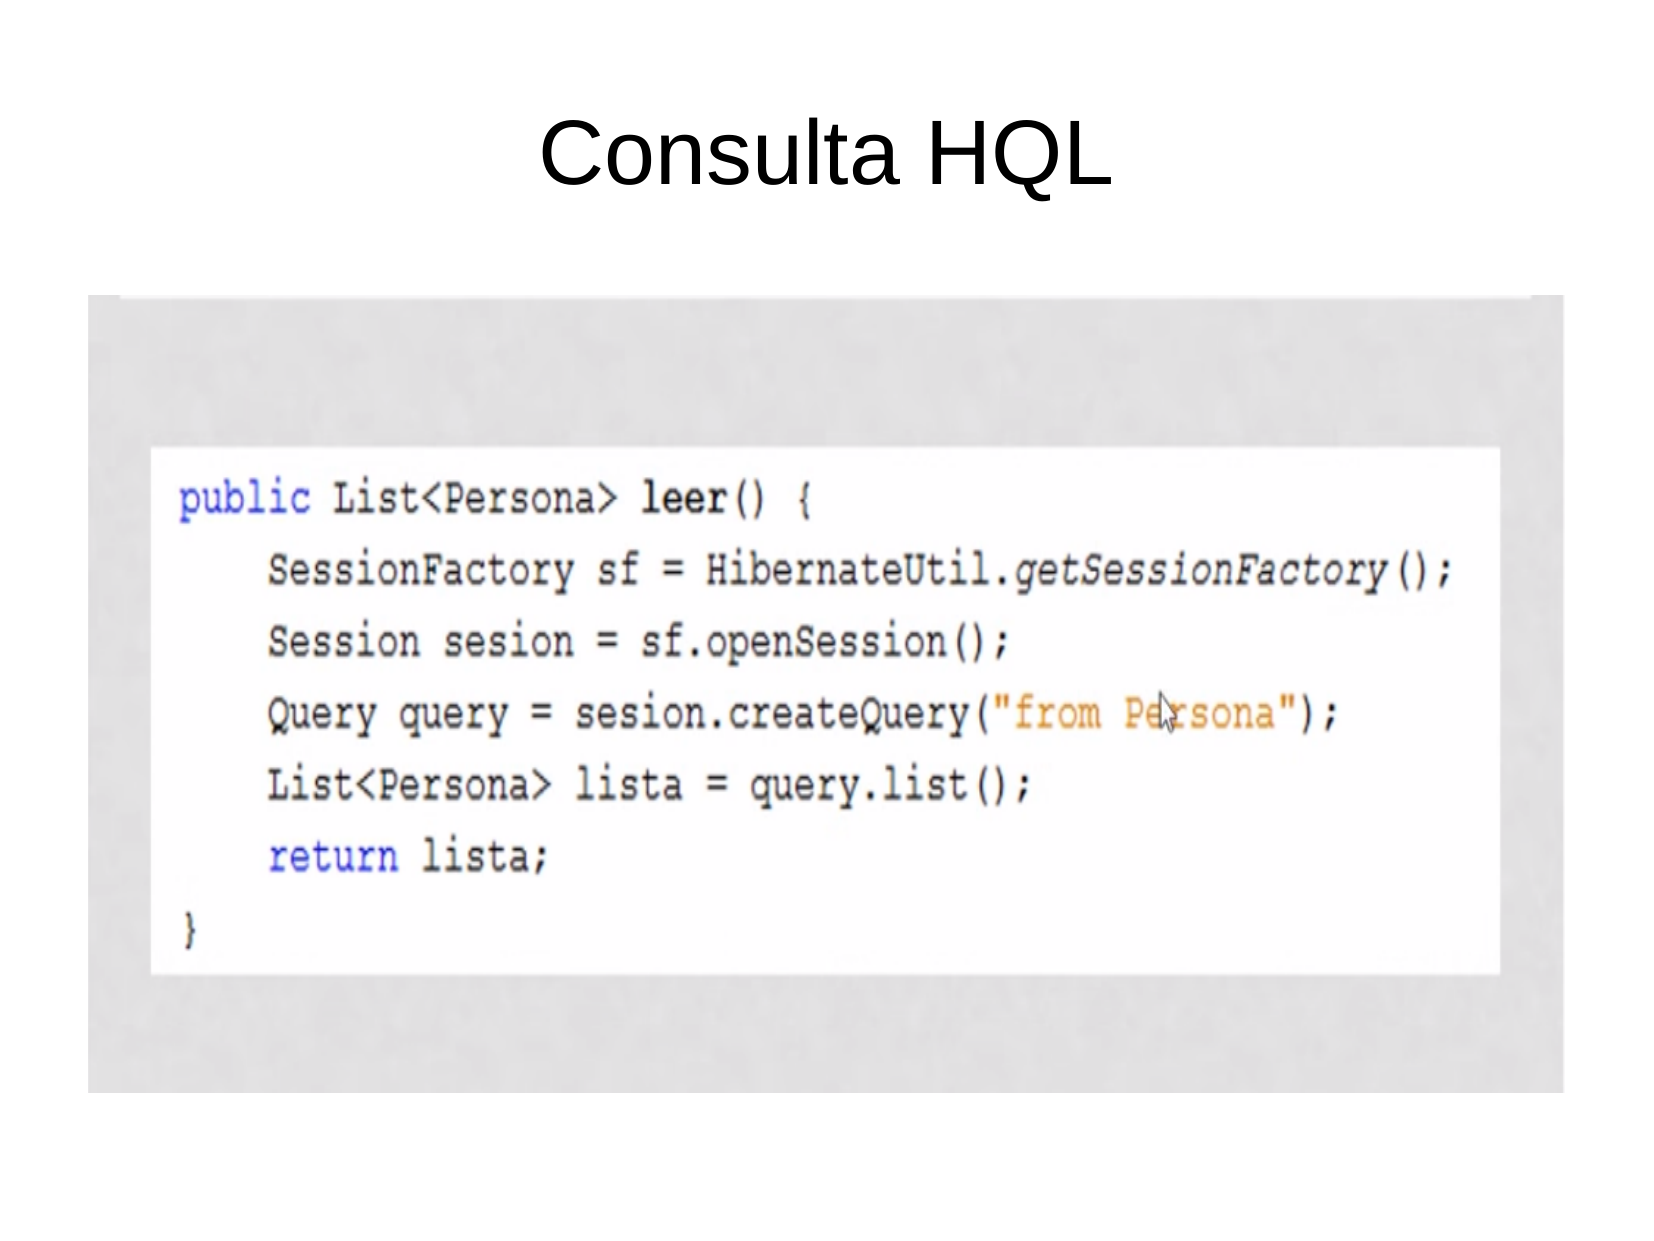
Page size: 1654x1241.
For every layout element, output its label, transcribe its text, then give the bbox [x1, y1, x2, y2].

title Consulta HQL [82, 49, 1571, 257]
picture [88, 295, 1565, 1093]
